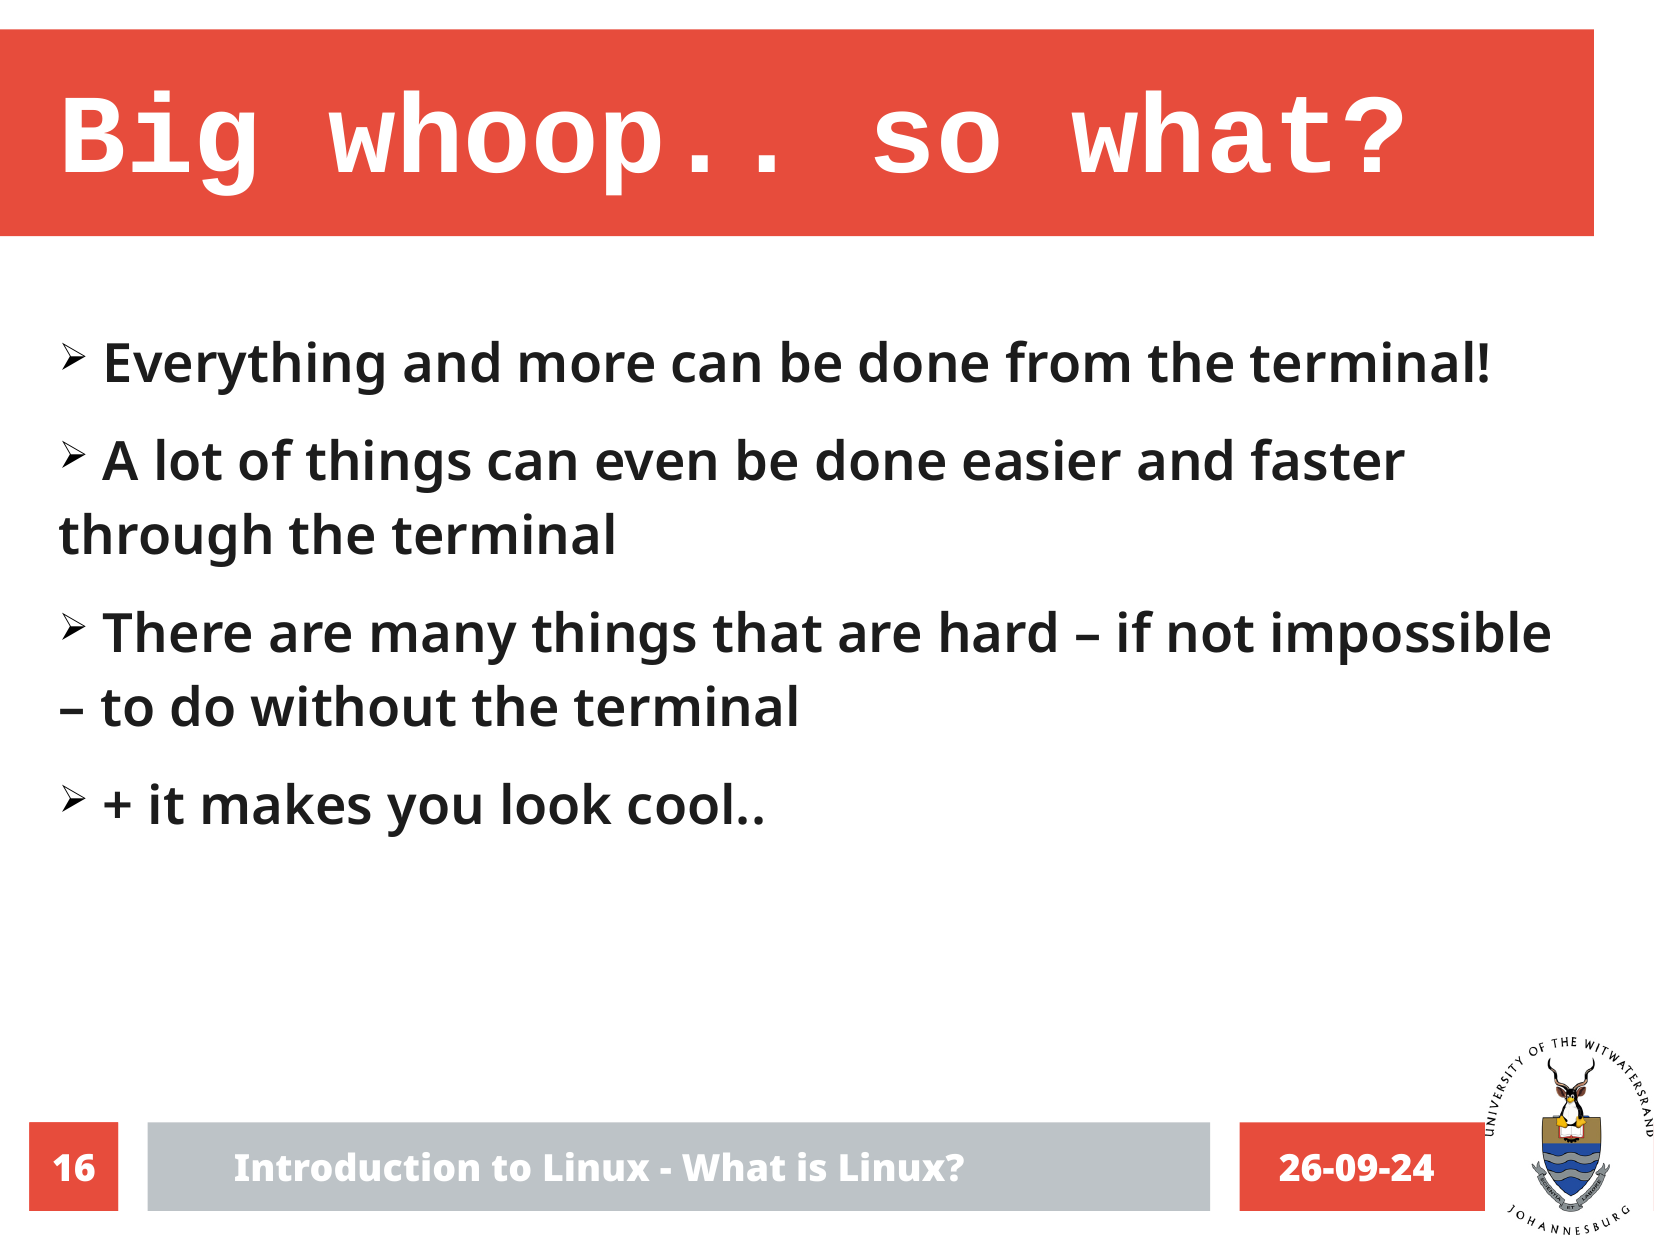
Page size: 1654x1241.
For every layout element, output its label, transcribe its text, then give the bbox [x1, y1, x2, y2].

picture [1485, 1037, 1654, 1235]
list Everything and more can be done from the terminal! A lot of things can even be done easier and faster through the terminal There are many things that are hard – if not impossible – to do without the terminal + it makes you look cool.. [58, 324, 1565, 1093]
title Big whoop.. so what? [58, 59, 1594, 207]
